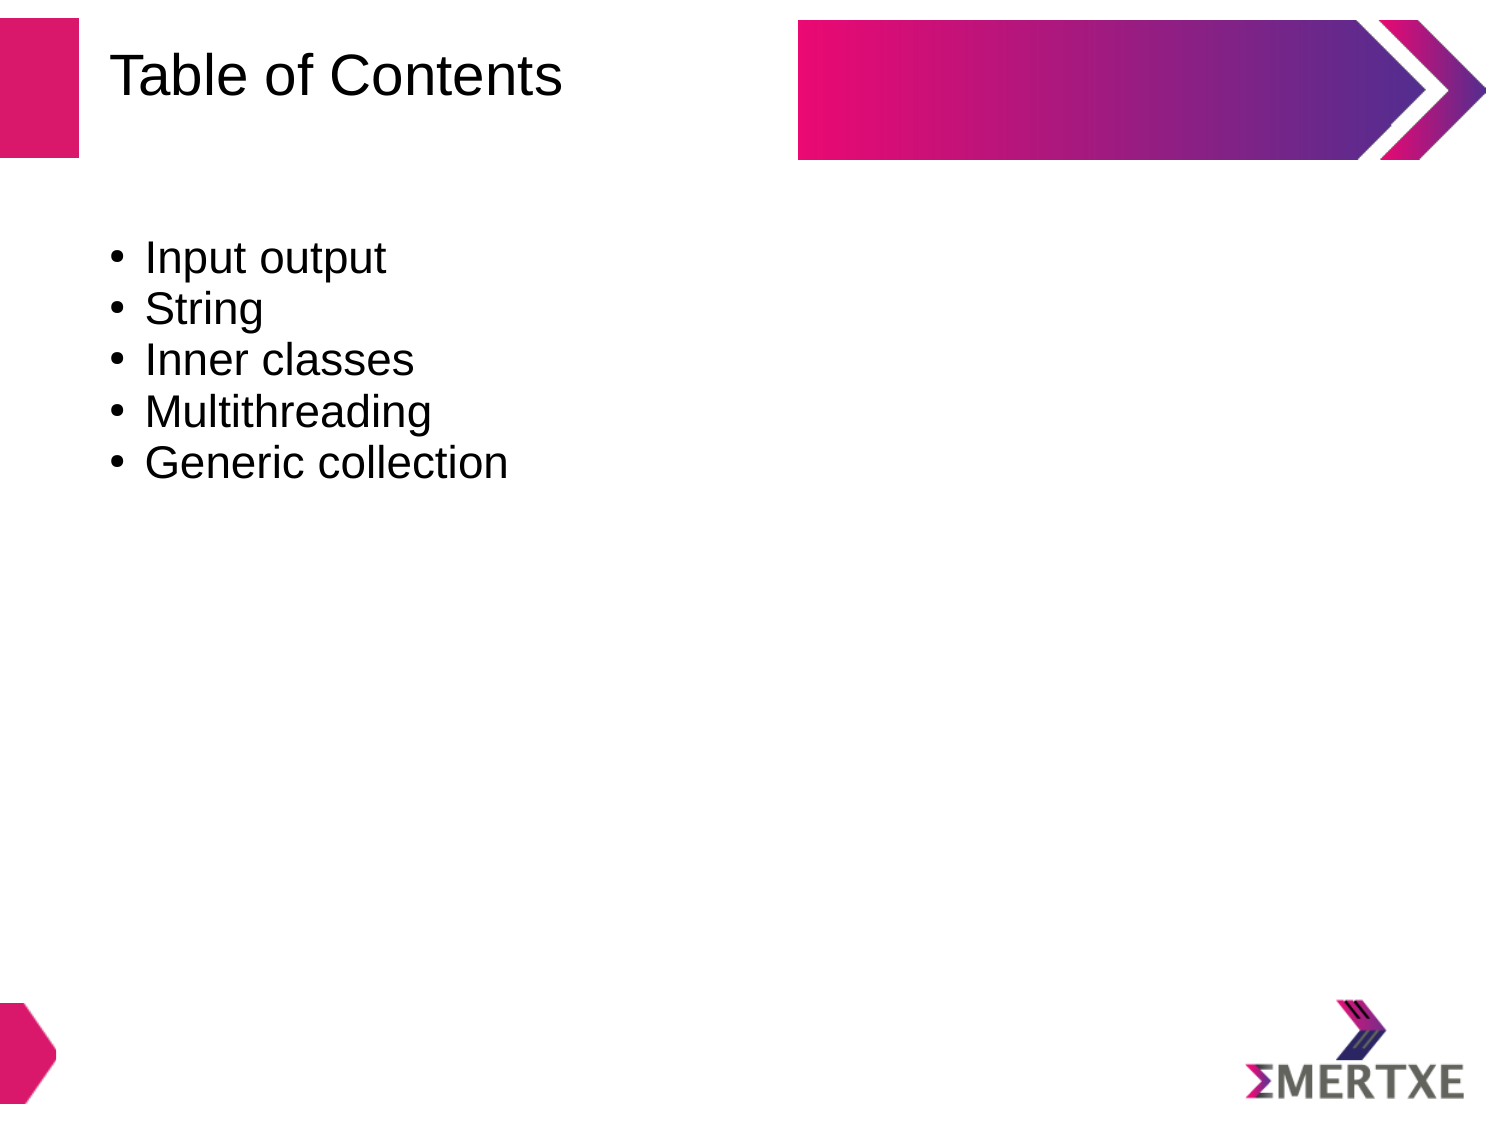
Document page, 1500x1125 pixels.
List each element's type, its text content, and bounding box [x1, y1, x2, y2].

text_box Table of Contents [94, 35, 733, 116]
picture [798, 20, 1486, 160]
text_box Input output String Inner classes Multithreading Generic collection [94, 224, 1394, 538]
picture [1245, 996, 1465, 1099]
